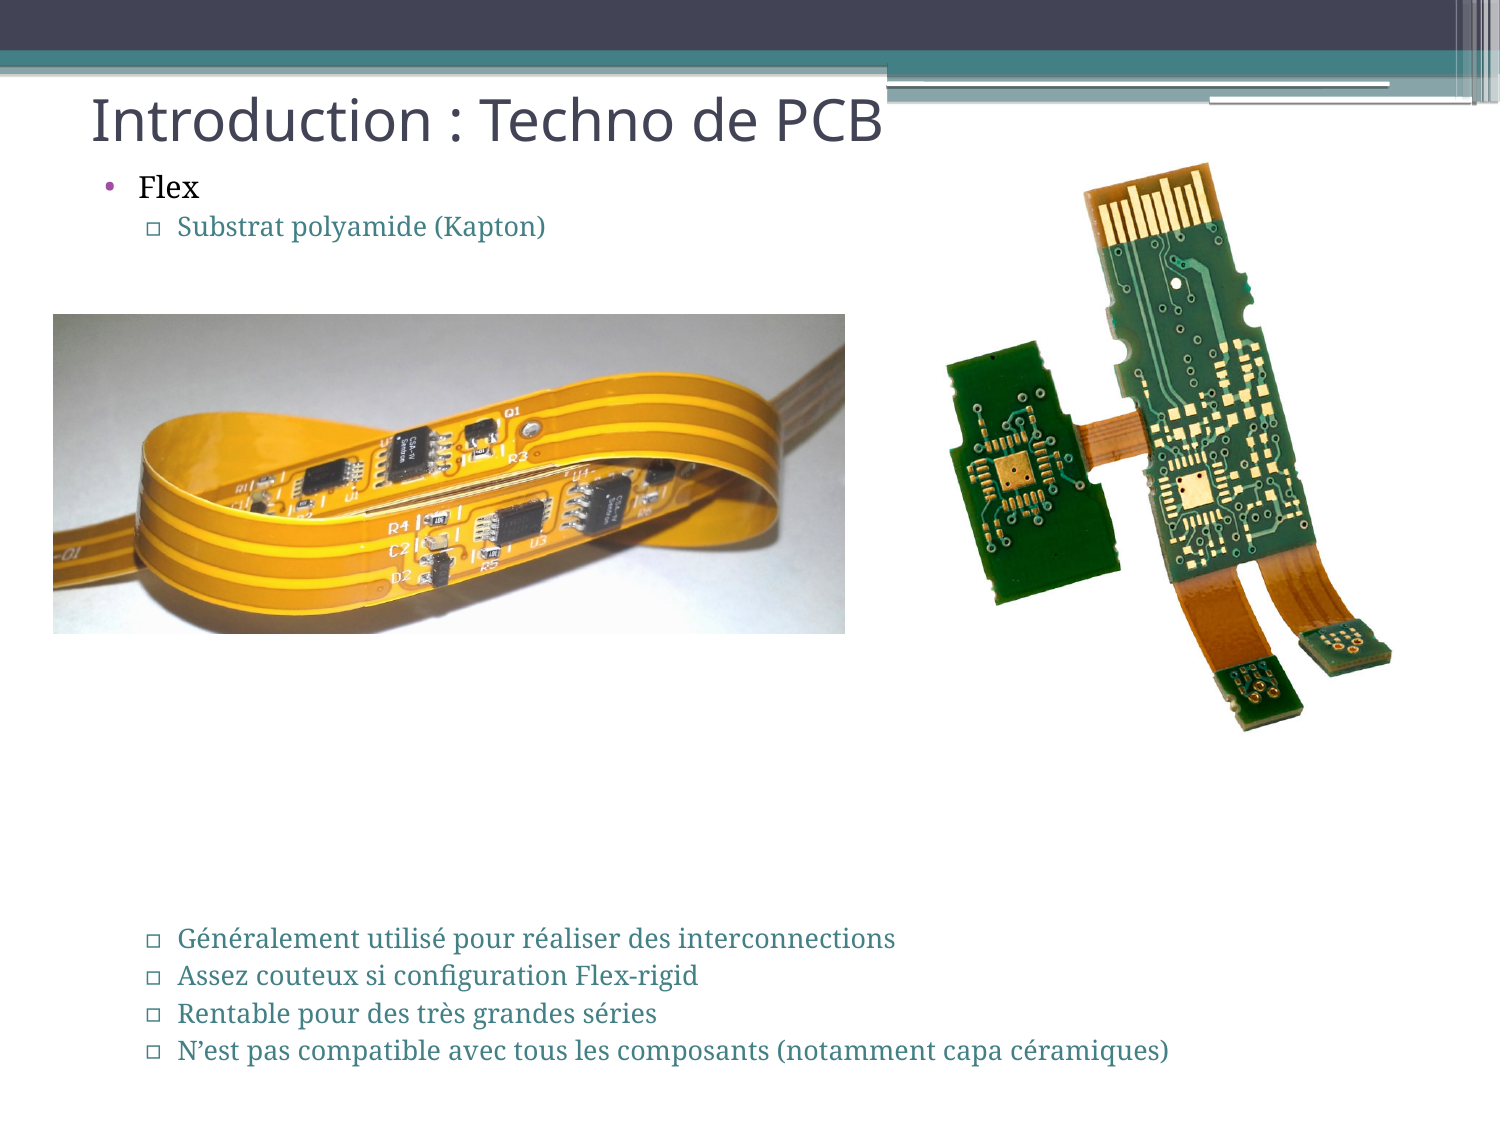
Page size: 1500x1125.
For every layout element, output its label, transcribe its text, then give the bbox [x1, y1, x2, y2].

title Introduction : Techno de PCB [76, 30, 1427, 160]
list Flex Substrat polyamide (Kapton) Généralement utilisé pour réaliser des interconnections Assez couteux si configuration Flex-rigid Rentable pour des très grandes séries N’est pas compatible avec tous les composants (notamment capa céramiques) [75, 160, 1425, 1079]
picture [879, 160, 1458, 739]
picture [53, 314, 845, 634]
